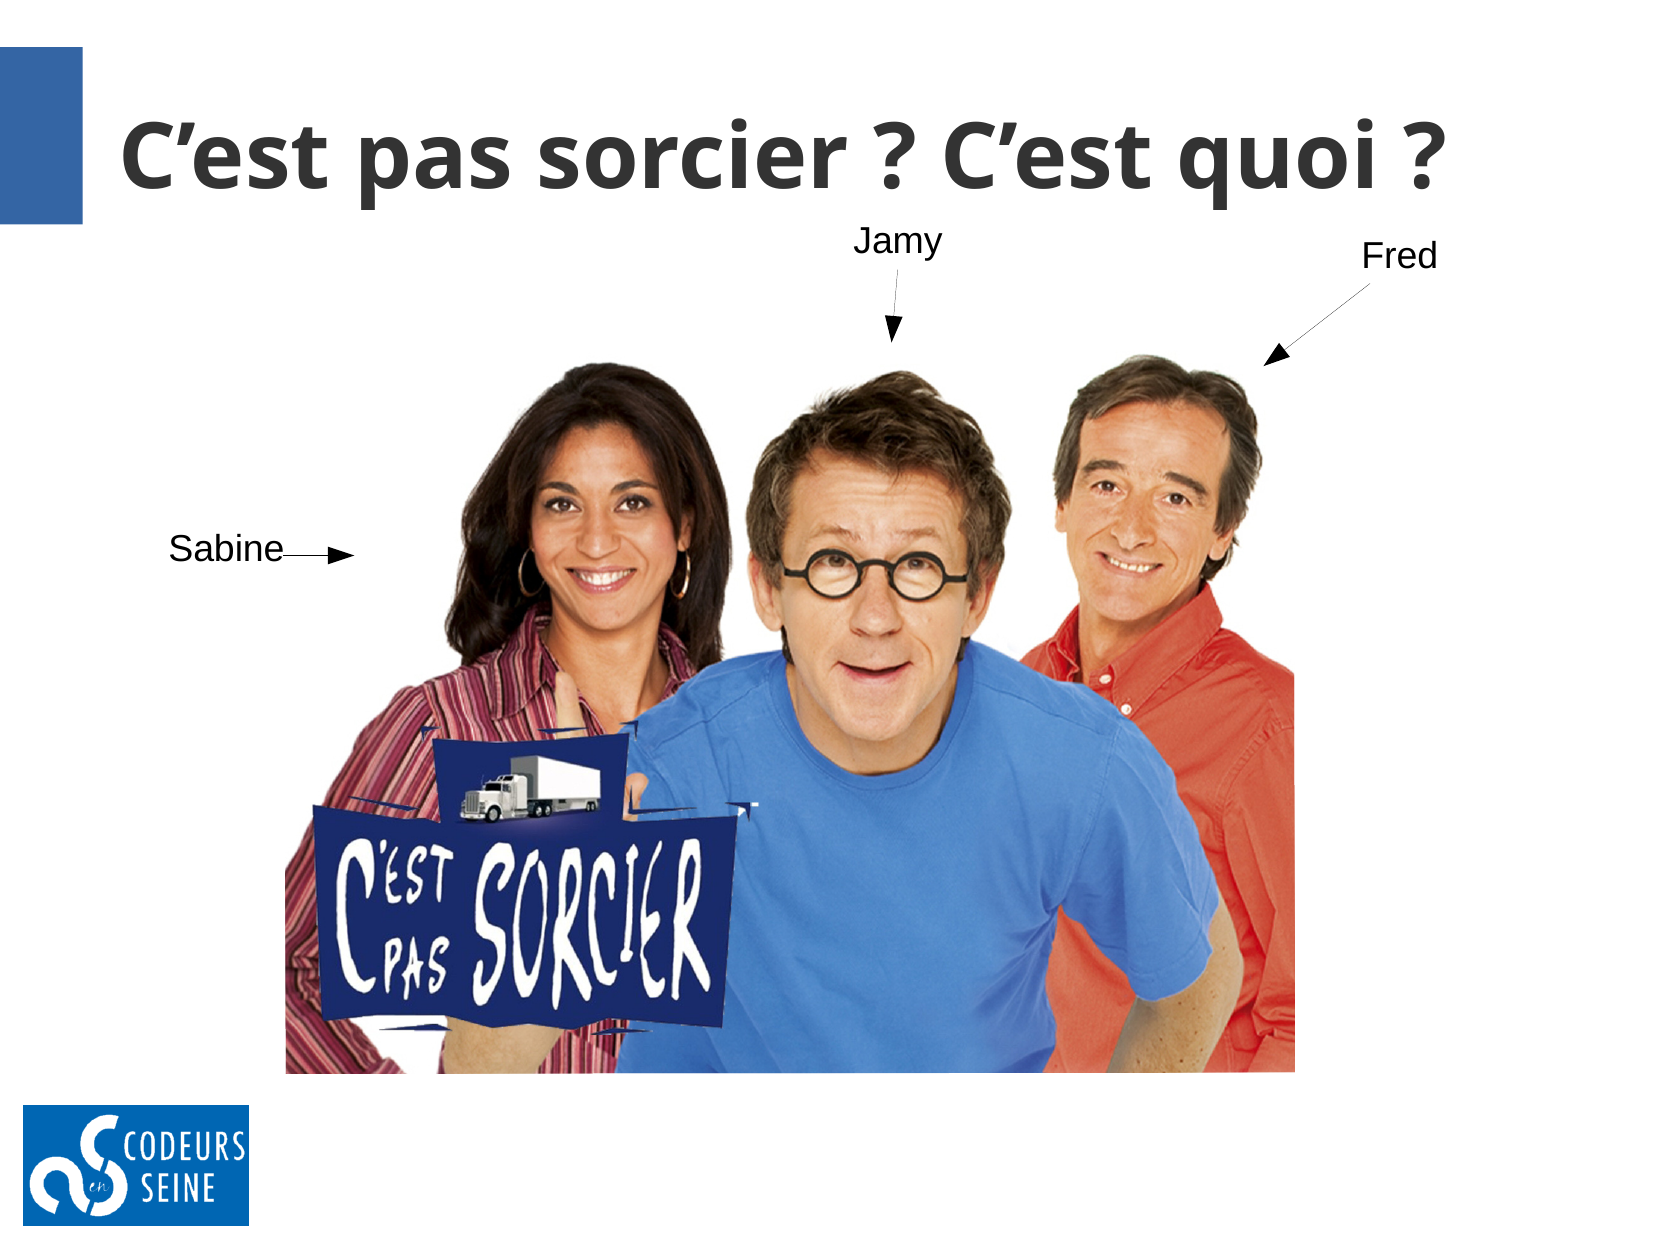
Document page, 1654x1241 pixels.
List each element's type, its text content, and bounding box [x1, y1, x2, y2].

title C’est pas sorcier ? C’est quoi ? [118, 45, 1571, 260]
text_box Sabine [153, 520, 300, 577]
picture [23, 1105, 249, 1226]
text_box Fred [1346, 226, 1454, 284]
text_box Jamy [838, 212, 958, 270]
picture [283, 314, 1295, 1074]
